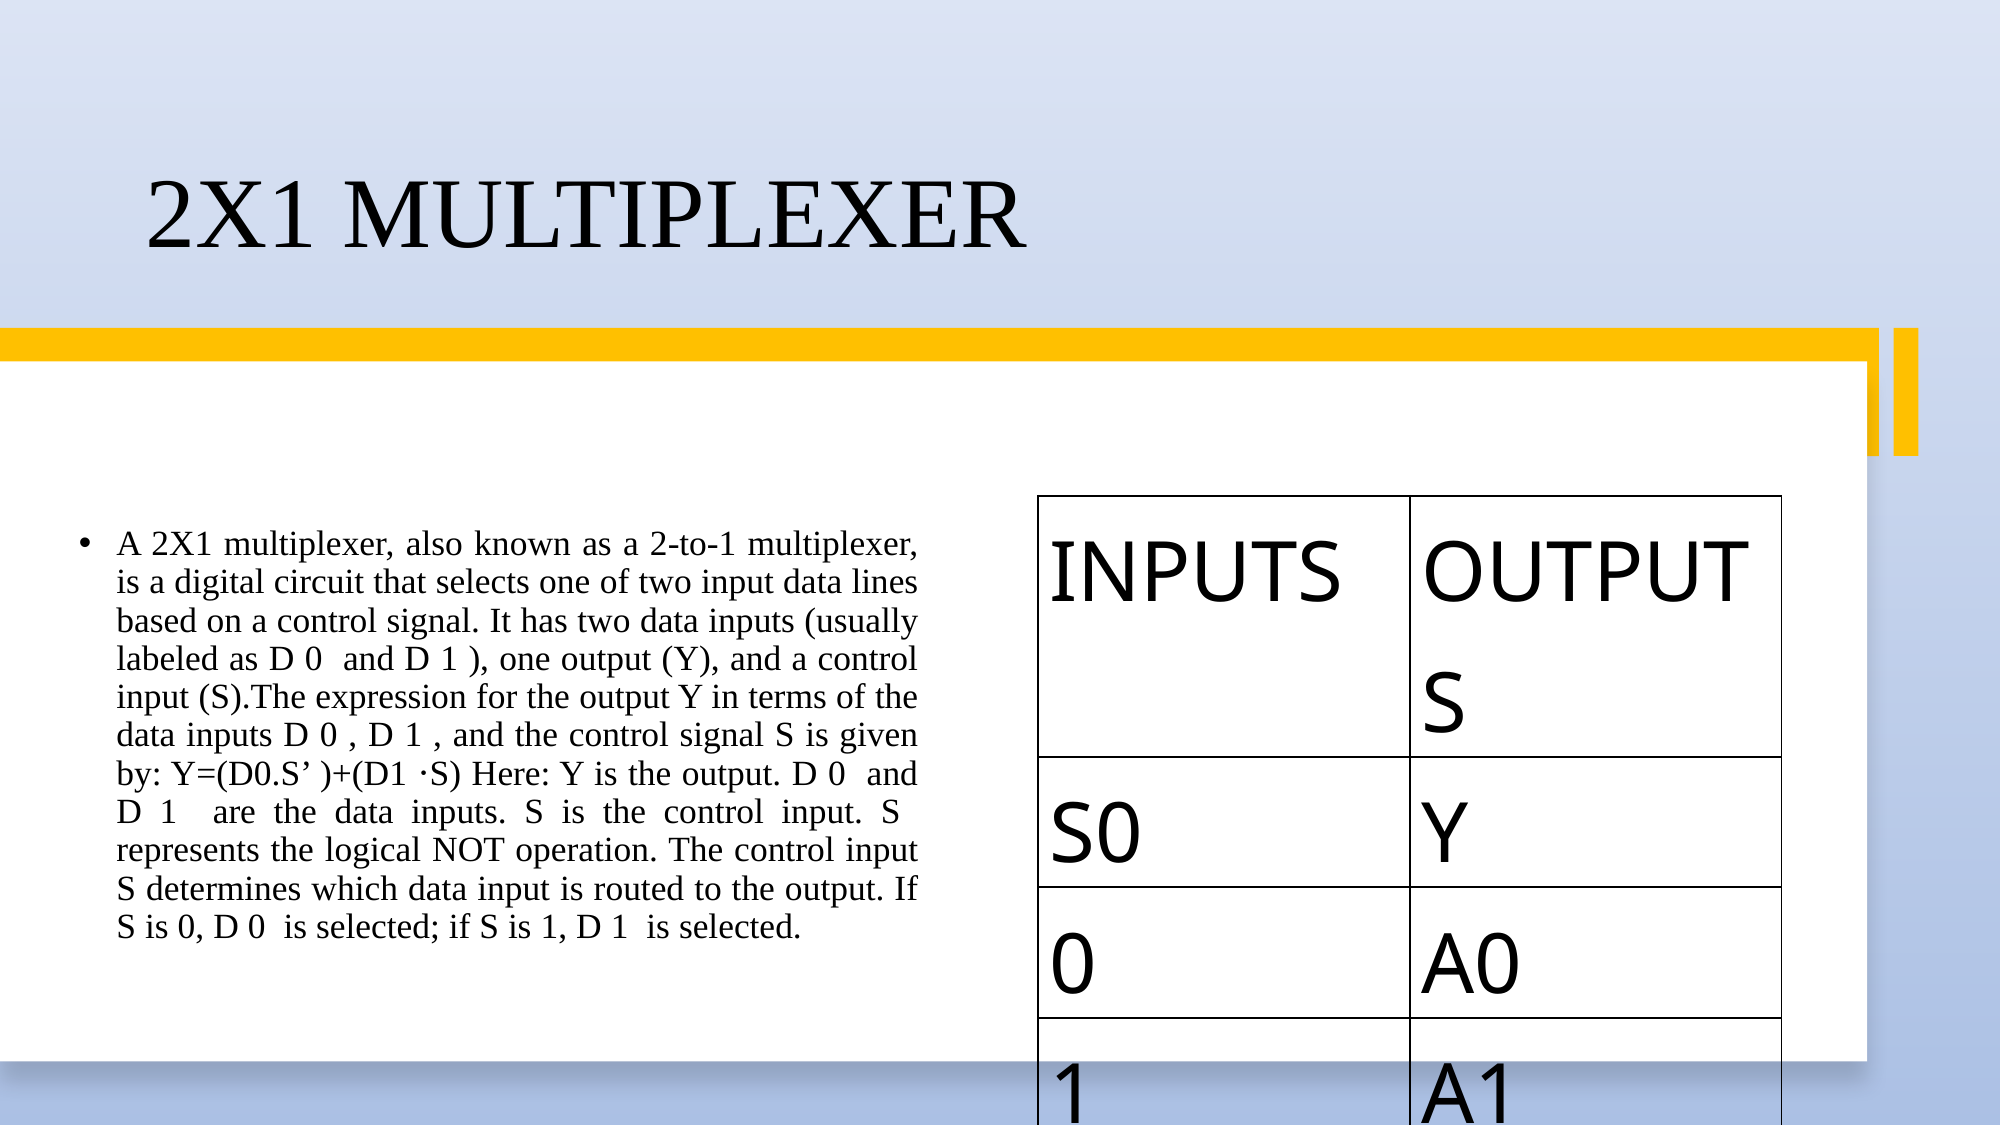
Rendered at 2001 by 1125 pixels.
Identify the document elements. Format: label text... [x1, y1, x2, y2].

list A 2X1 multiplexer, also known as a 2-to-1 multiplexer, is a digital circuit that selects one of two input data lines based on a control signal. It has two data inputs (usually labeled as D 0 and D 1 ), one output (Y), and a control input (S).The expression for the output Y in terms of the data inputs D 0 , D 1 , and the control signal S is given by: Y=(D0.S’ )+(D1 ⋅S) Here: Y is the output. D 0 and D 1 are the data inputs. S is the control input. S represents the logical NOT operation. The control input S determines which data input is routed to the output. If S is 0, D 0 is selected; if S is 1, D 1 is selected. [63, 436, 934, 1034]
table_cell Y [1411, 758, 1781, 886]
table_header INPUTS [1039, 497, 1409, 756]
table_cell S0 [1039, 758, 1409, 886]
table_header OUTPUTS [1411, 497, 1781, 756]
table_cell 1 [1039, 1019, 1409, 1125]
table_cell A1 [1411, 1019, 1781, 1125]
table_cell A0 [1411, 888, 1781, 1017]
text_box [0, 0, 2000, 1125]
table_cell 0 [1039, 888, 1409, 1017]
title 2X1 MULTIPLEXER [130, 63, 1782, 277]
